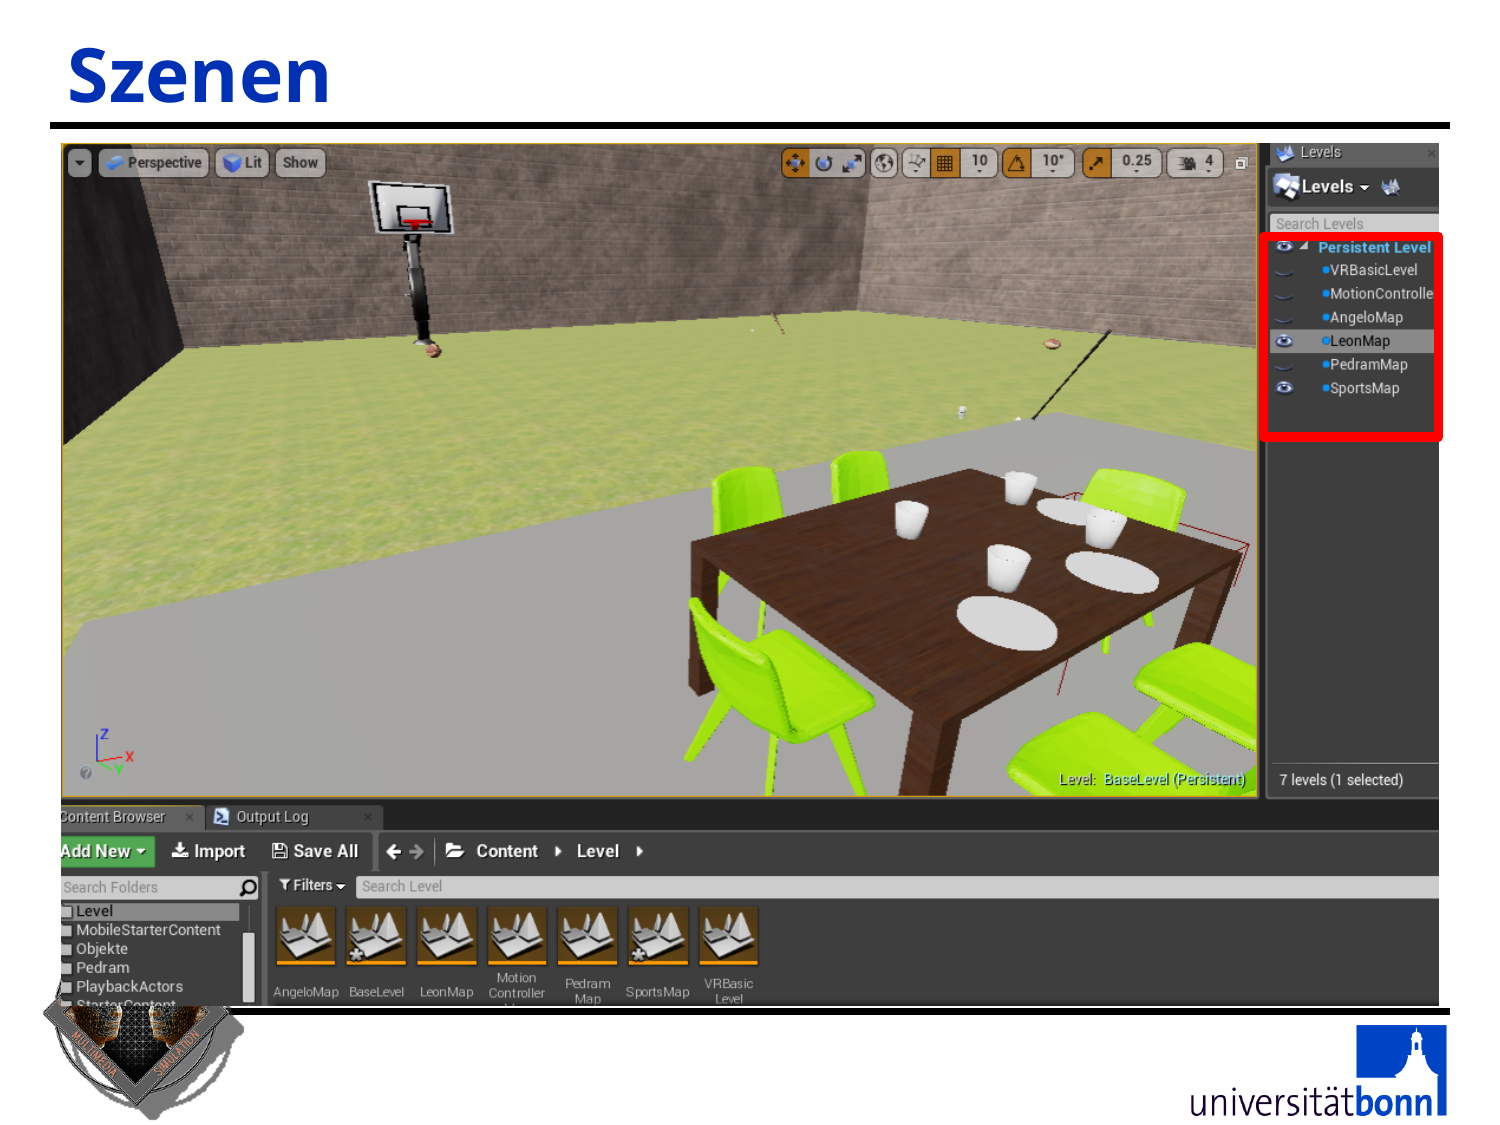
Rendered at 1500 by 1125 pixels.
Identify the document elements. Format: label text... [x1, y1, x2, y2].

title Szenen [53, 18, 1447, 126]
picture [1189, 1023, 1448, 1117]
picture [41, 143, 1439, 1106]
picture [1268, 241, 1434, 432]
